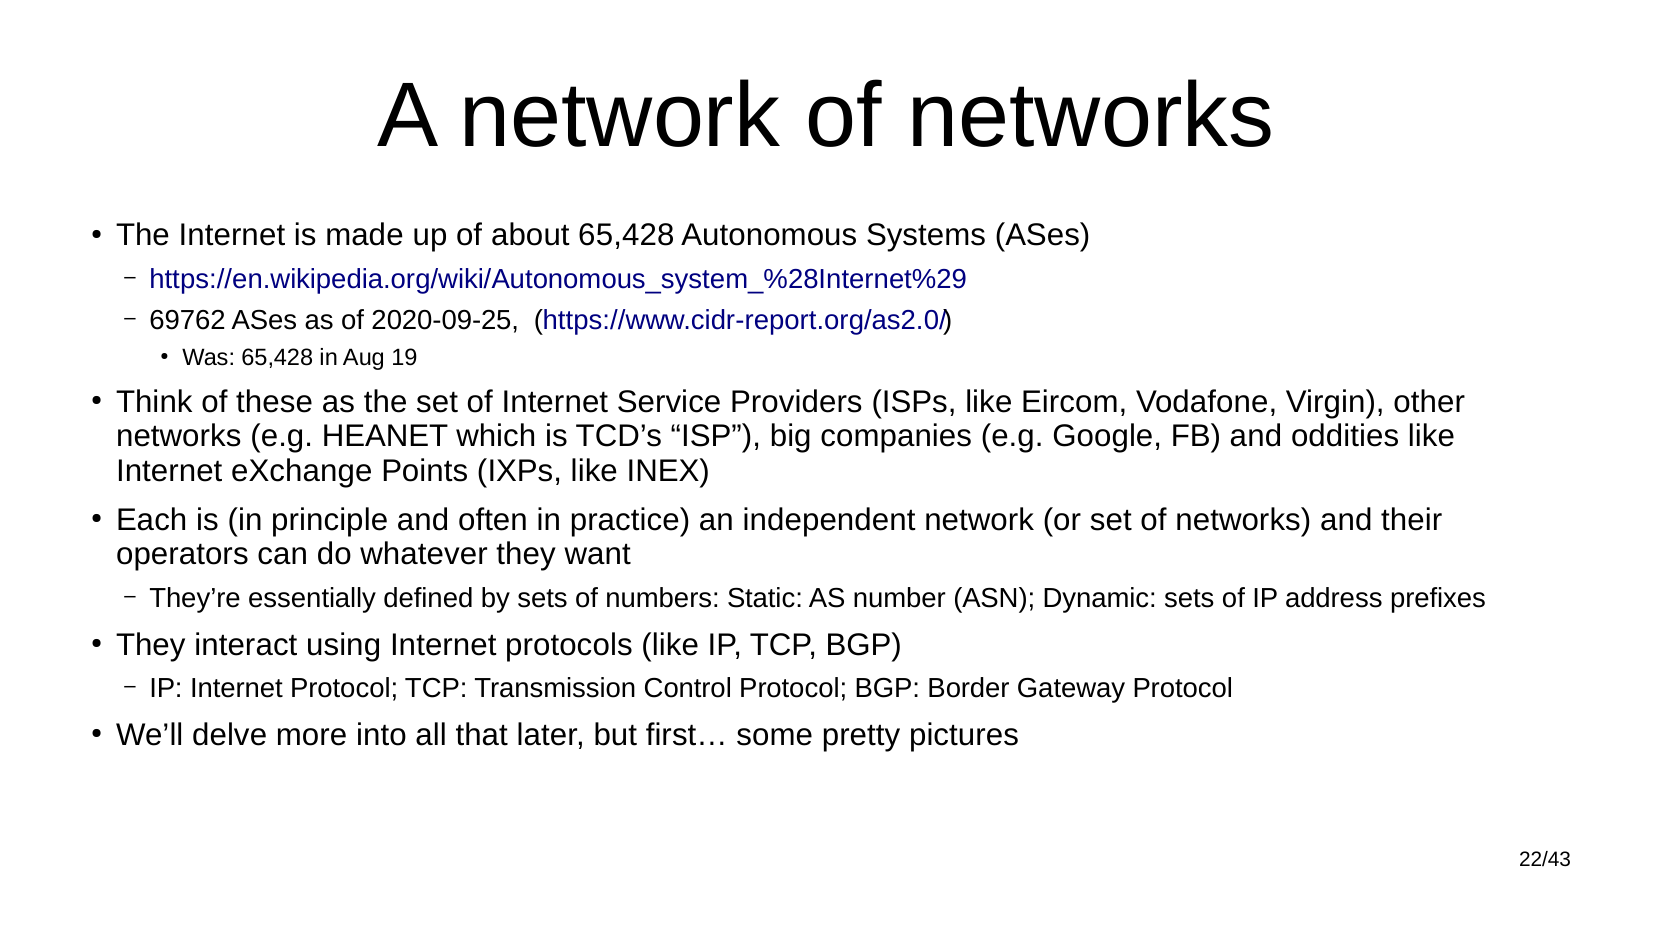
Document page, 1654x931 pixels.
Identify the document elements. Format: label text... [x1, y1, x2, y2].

list The Internet is made up of about 65,428 Autonomous Systems (ASes) https://en.wikipedia.org/wiki/Autonomous_system_%28Internet%29 69762 ASes as of 2020-09-25, (https://www.cidr-report.org/as2.0/) Was: 65,428 in Aug 19 Think of these as the set of Internet Service Providers (ISPs, like Eircom, Vodafone, Virgin), other networks (e.g. HEANET which is TCD’s “ISP”), big companies (e.g. Google, FB) and oddities like Internet eXchange Points (IXPs, like INEX) Each is (in principle and often in practice) an independent network (or set of networks) and their operators can do whatever they want They’re essentially defined by sets of numbers: Static: AS number (ASN); Dynamic: sets of IP address prefixes They interact using Internet protocols (like IP, TCP, BGP) IP: Internet Protocol; TCP: Transmission Control Protocol; BGP: Border Gateway Protocol We’ll delve more into all that later, but first… some pretty pictures [82, 217, 1571, 758]
title A network of networks [82, 37, 1571, 193]
